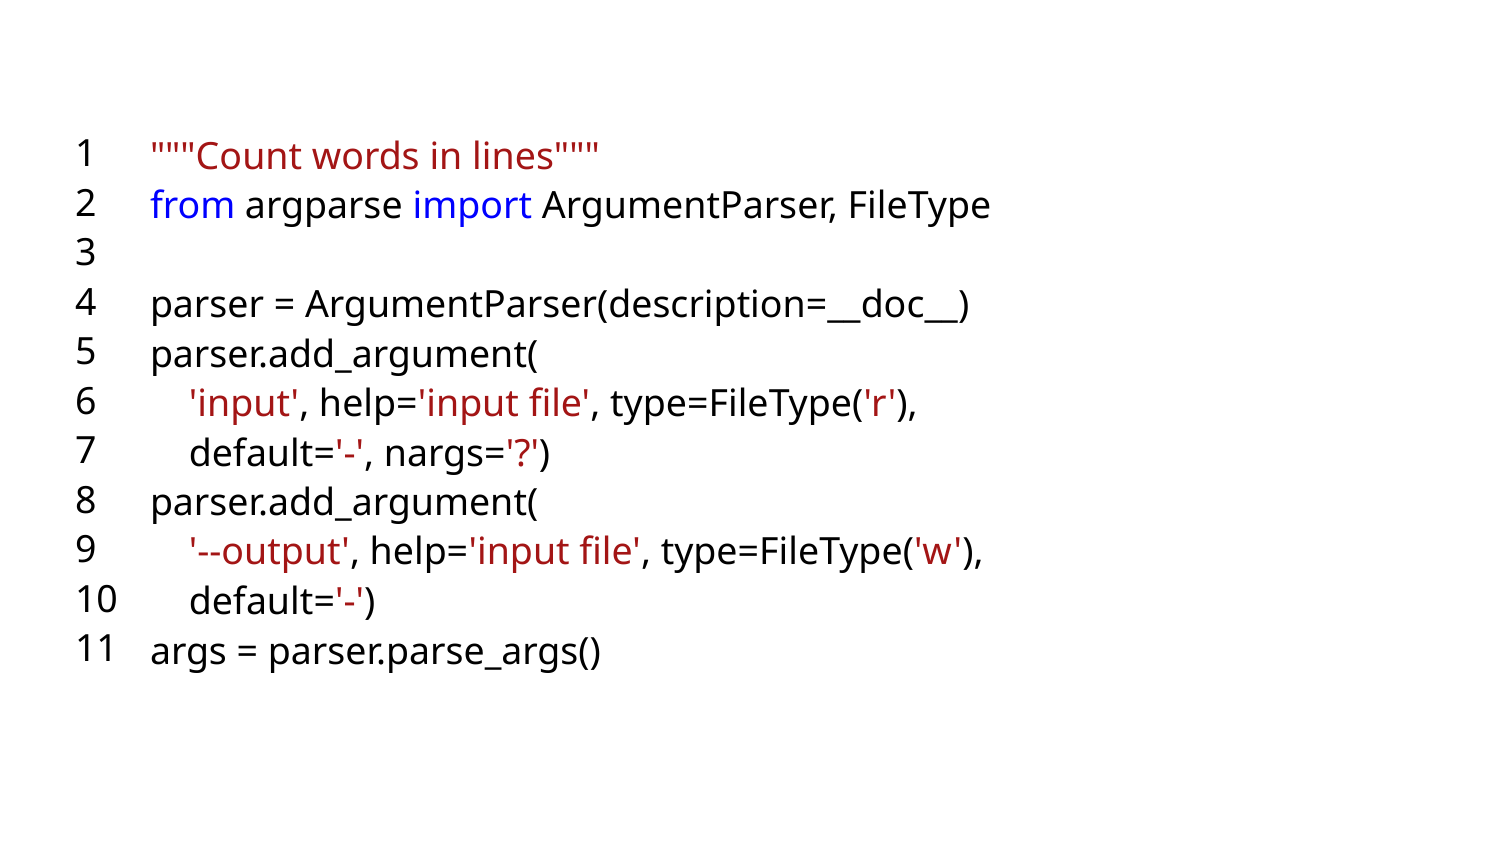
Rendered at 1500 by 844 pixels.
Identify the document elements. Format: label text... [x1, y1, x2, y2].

title """Count words in lines""" from argparse import ArgumentParser, FileType parser = ArgumentParser(description=__doc__) parser.add_argument( 'input', help='input file', type=FileType('r'), default='-', nargs='?') parser.add_argument( '--output', help='input file', type=FileType('w'), default='-') args = parser.parse_args() [160, 44, 1469, 799]
text_box 1 2 3 4 5 6 7 8 9 10 11 [60, 44, 160, 799]
